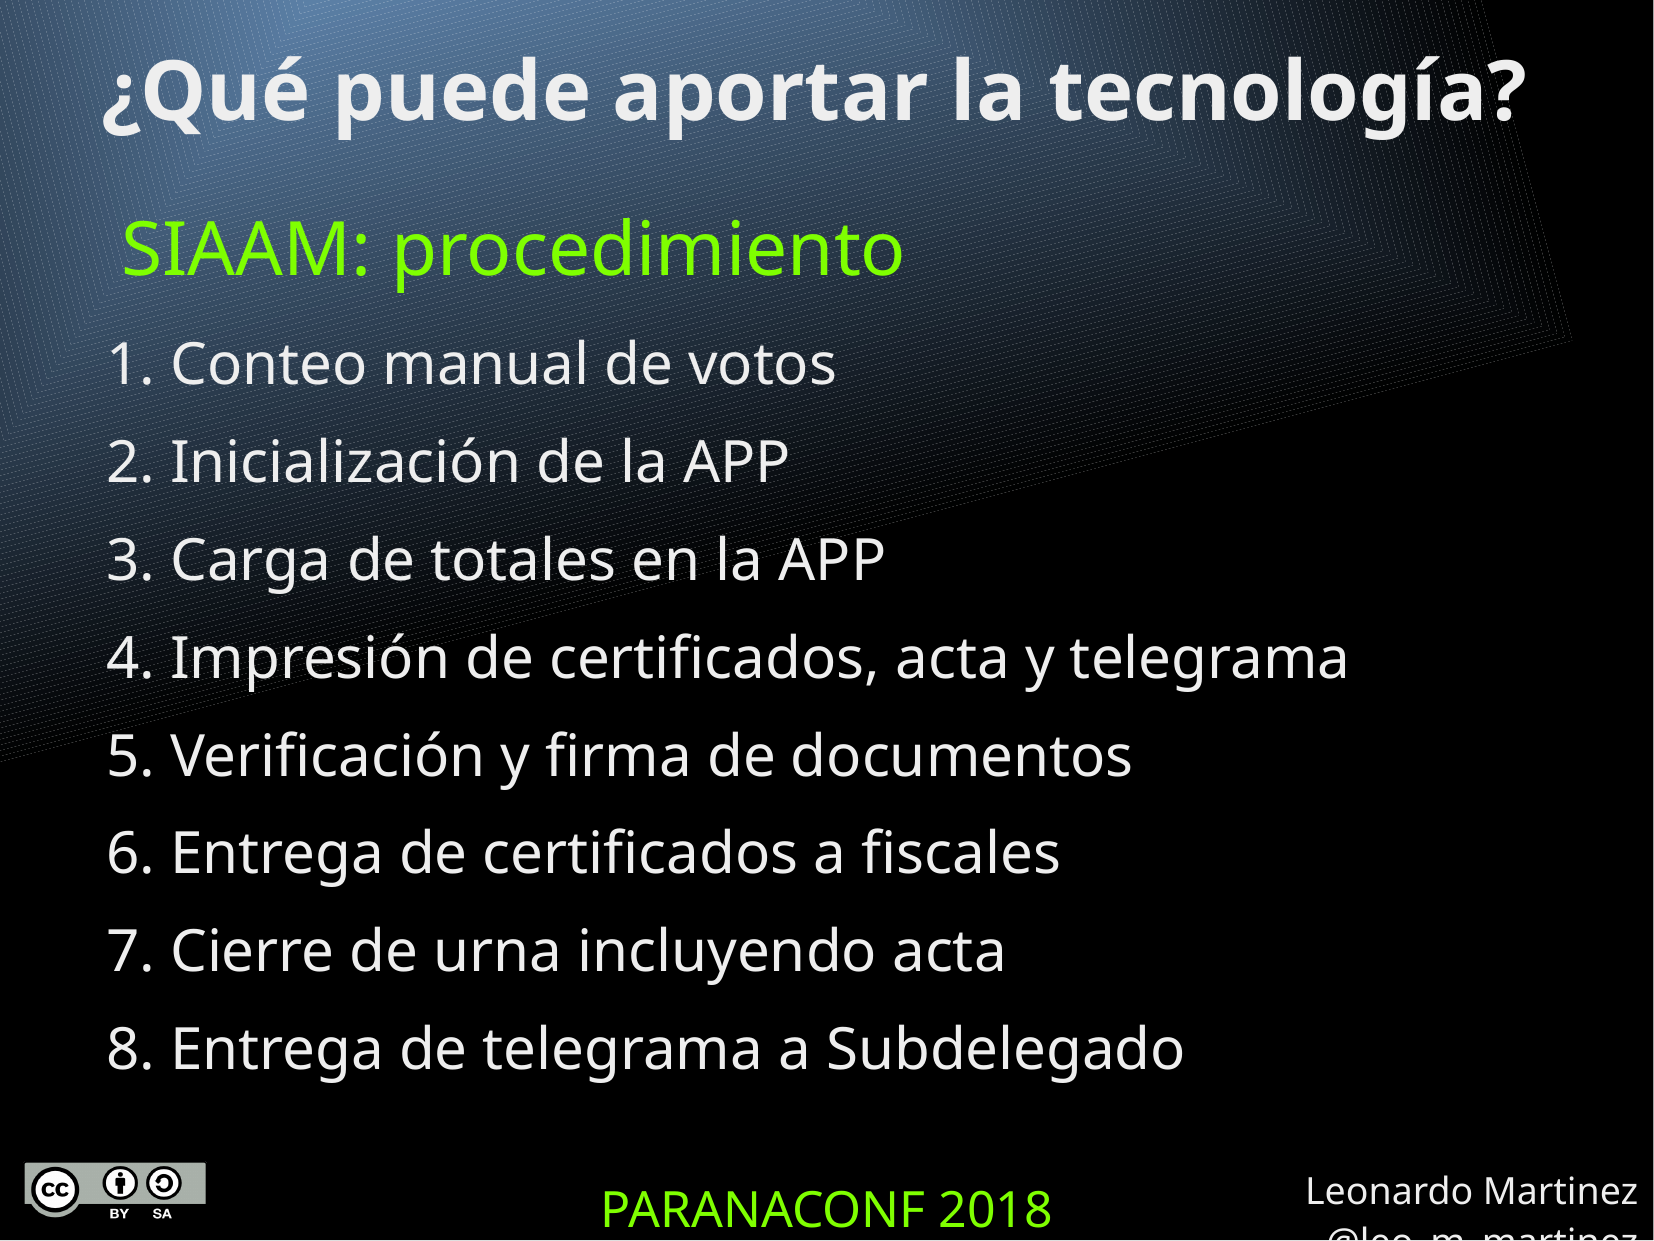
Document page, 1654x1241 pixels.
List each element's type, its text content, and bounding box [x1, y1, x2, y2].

title 2. Inicialización de la APP [106, 416, 1140, 503]
title 1. Conteo manual de votos [106, 318, 1034, 406]
picture [23, 1161, 207, 1222]
text_box SIAAM: procedimiento [106, 187, 1016, 278]
title 6. Entrega de certificados a fiscales [106, 808, 1453, 895]
text_box Leonardo Martinez @leo_m_martinez [1204, 1157, 1654, 1241]
title 3. Carga de totales en la APP [106, 514, 1140, 601]
title ¿Qué puede aportar la tecnología? [23, 29, 1607, 148]
title PARANACONF 2018 [563, 1187, 1090, 1229]
title 5. Verificación y firma de documentos [106, 710, 1453, 797]
title 8. Entrega de telegrama a Subdelegado [106, 1003, 1453, 1091]
title 7. Cierre de urna incluyendo acta [106, 906, 1453, 993]
title 4. Impresión de certificados, acta y telegrama [106, 612, 1595, 699]
